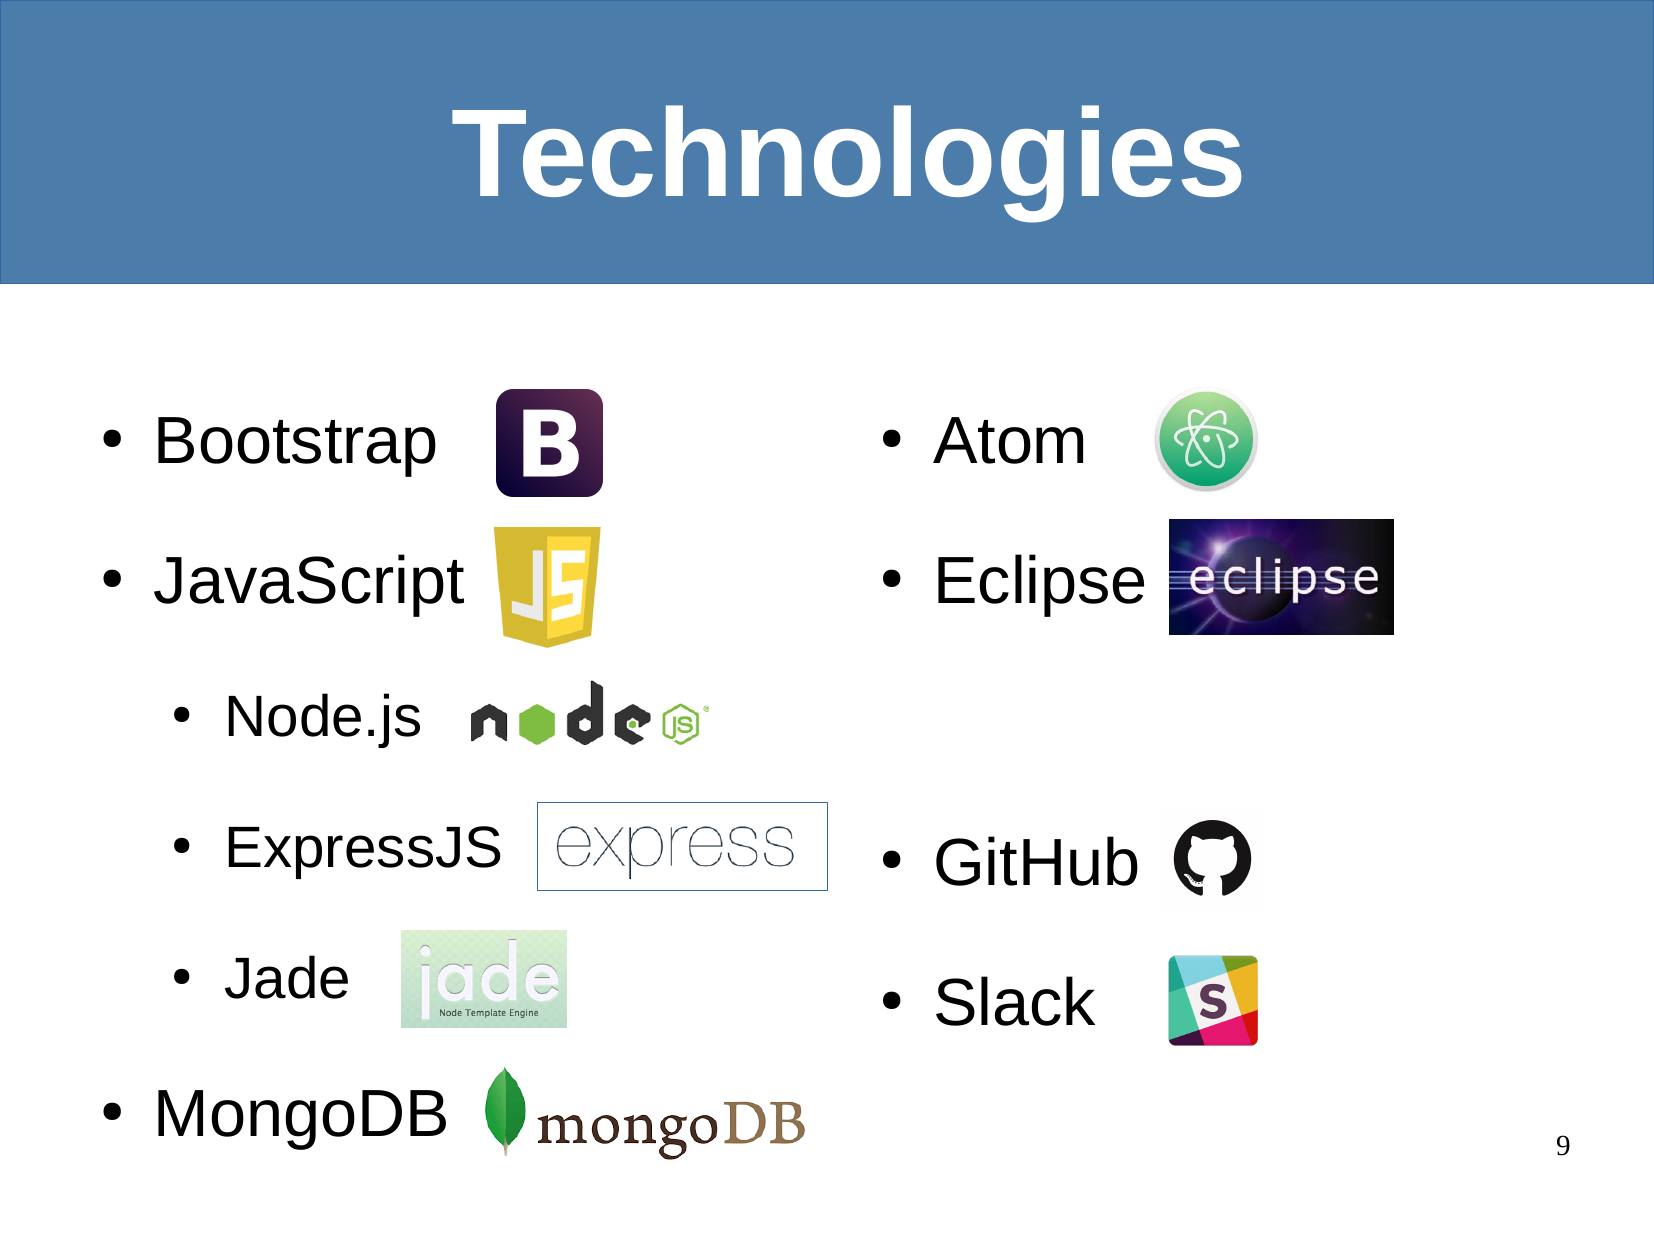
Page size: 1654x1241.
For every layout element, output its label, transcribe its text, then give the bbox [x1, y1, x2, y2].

list Bootstrap JavaScript Node.js ExpressJS Jade MongoDB [82, 402, 827, 1205]
title Technologies [82, 49, 1571, 257]
picture [1161, 806, 1264, 910]
text_box [0, 0, 1654, 284]
picture [496, 389, 603, 497]
picture [401, 930, 567, 1028]
picture [472, 1055, 816, 1170]
picture [1148, 380, 1264, 497]
list Atom Eclipse GitHub Slack [862, 402, 1607, 1205]
picture [1162, 949, 1264, 1052]
picture [1169, 519, 1394, 635]
picture [537, 803, 827, 891]
picture [471, 522, 709, 777]
